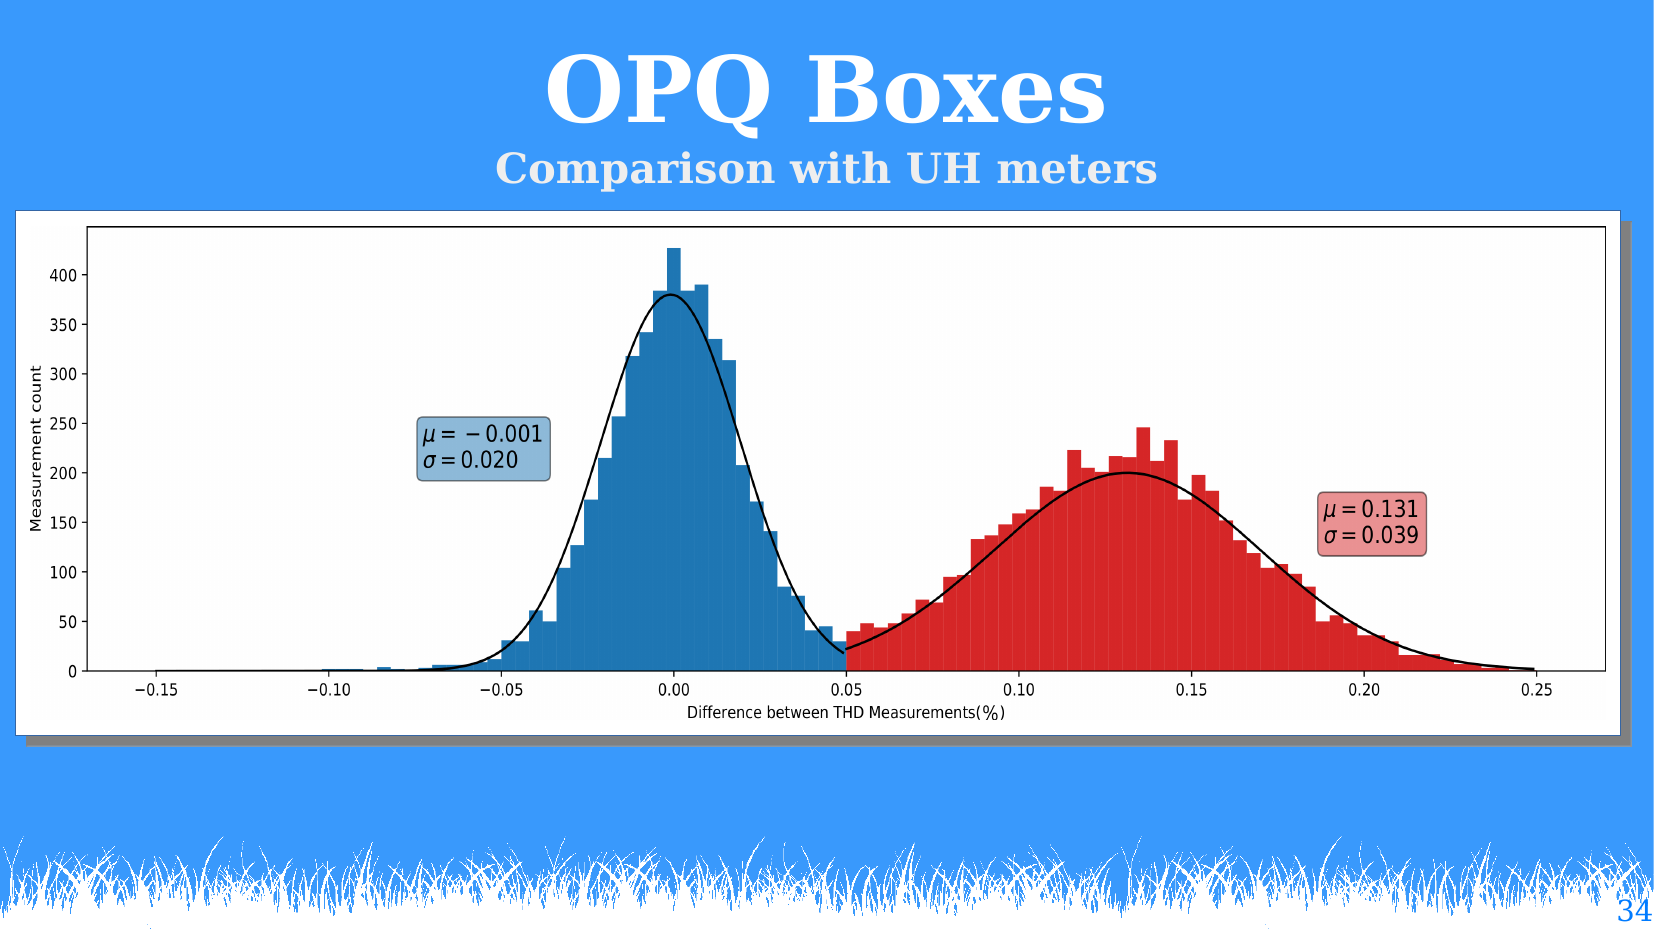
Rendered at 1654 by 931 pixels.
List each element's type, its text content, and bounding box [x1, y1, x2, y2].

text_box [15, 210, 1621, 736]
picture [0, 0, 1654, 931]
title OPQ Boxes Comparison with UH meters [82, 36, 1571, 194]
